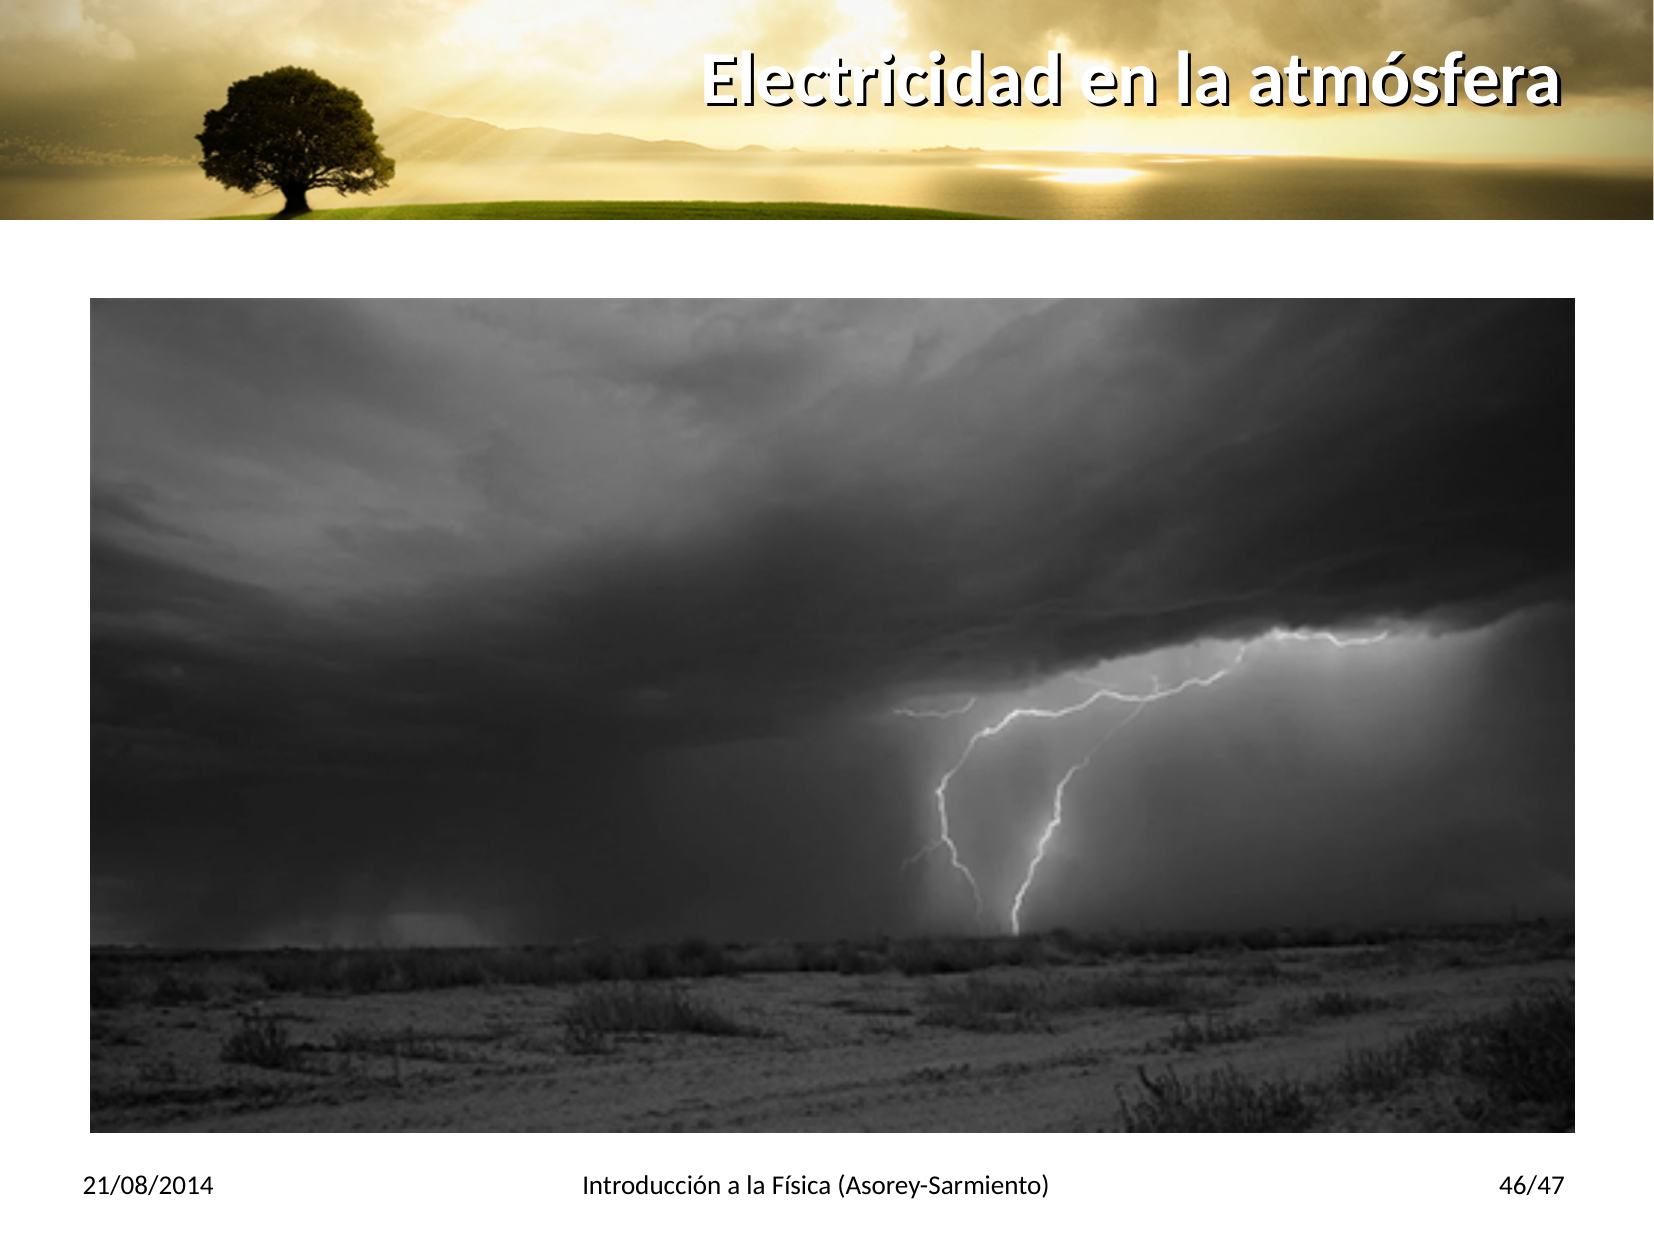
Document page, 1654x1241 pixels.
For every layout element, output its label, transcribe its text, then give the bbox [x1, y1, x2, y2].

picture [90, 298, 1575, 1133]
picture [0, 0, 1654, 220]
title Electricidad en la atmósfera [75, 19, 1564, 151]
